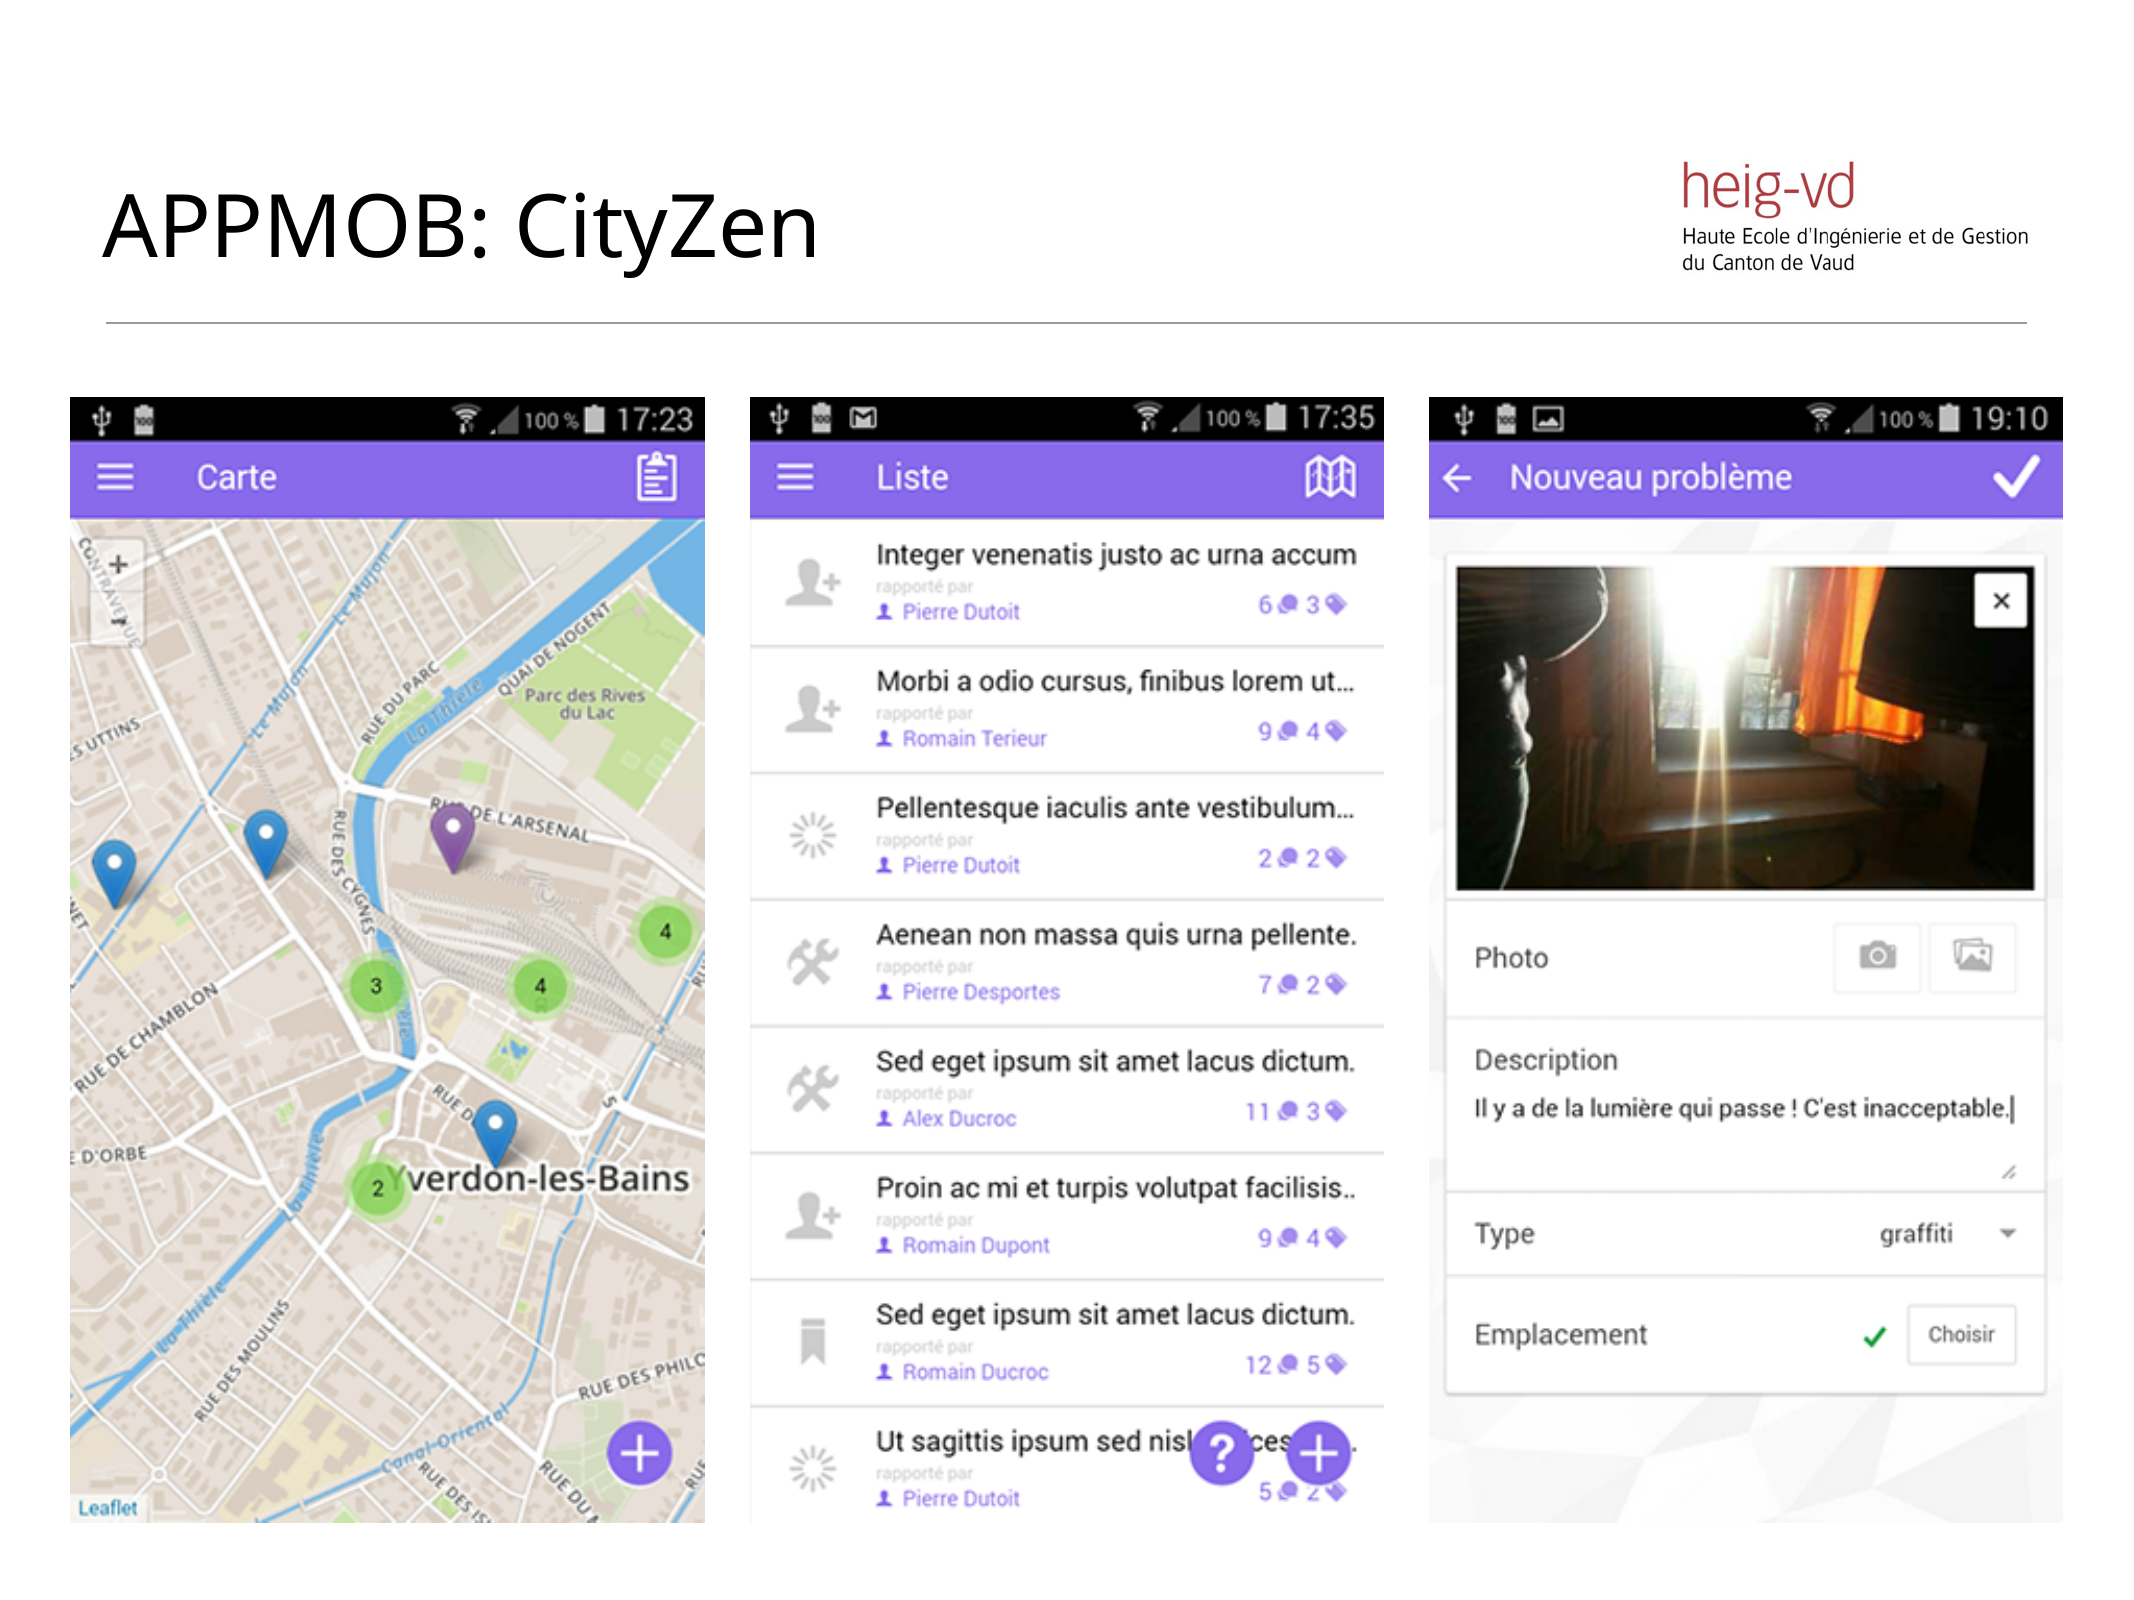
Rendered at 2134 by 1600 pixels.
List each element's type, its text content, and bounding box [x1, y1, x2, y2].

picture [1429, 397, 2063, 1523]
picture [70, 397, 705, 1523]
picture [750, 397, 1384, 1523]
title APPMOB: CityZen [93, 54, 2040, 284]
